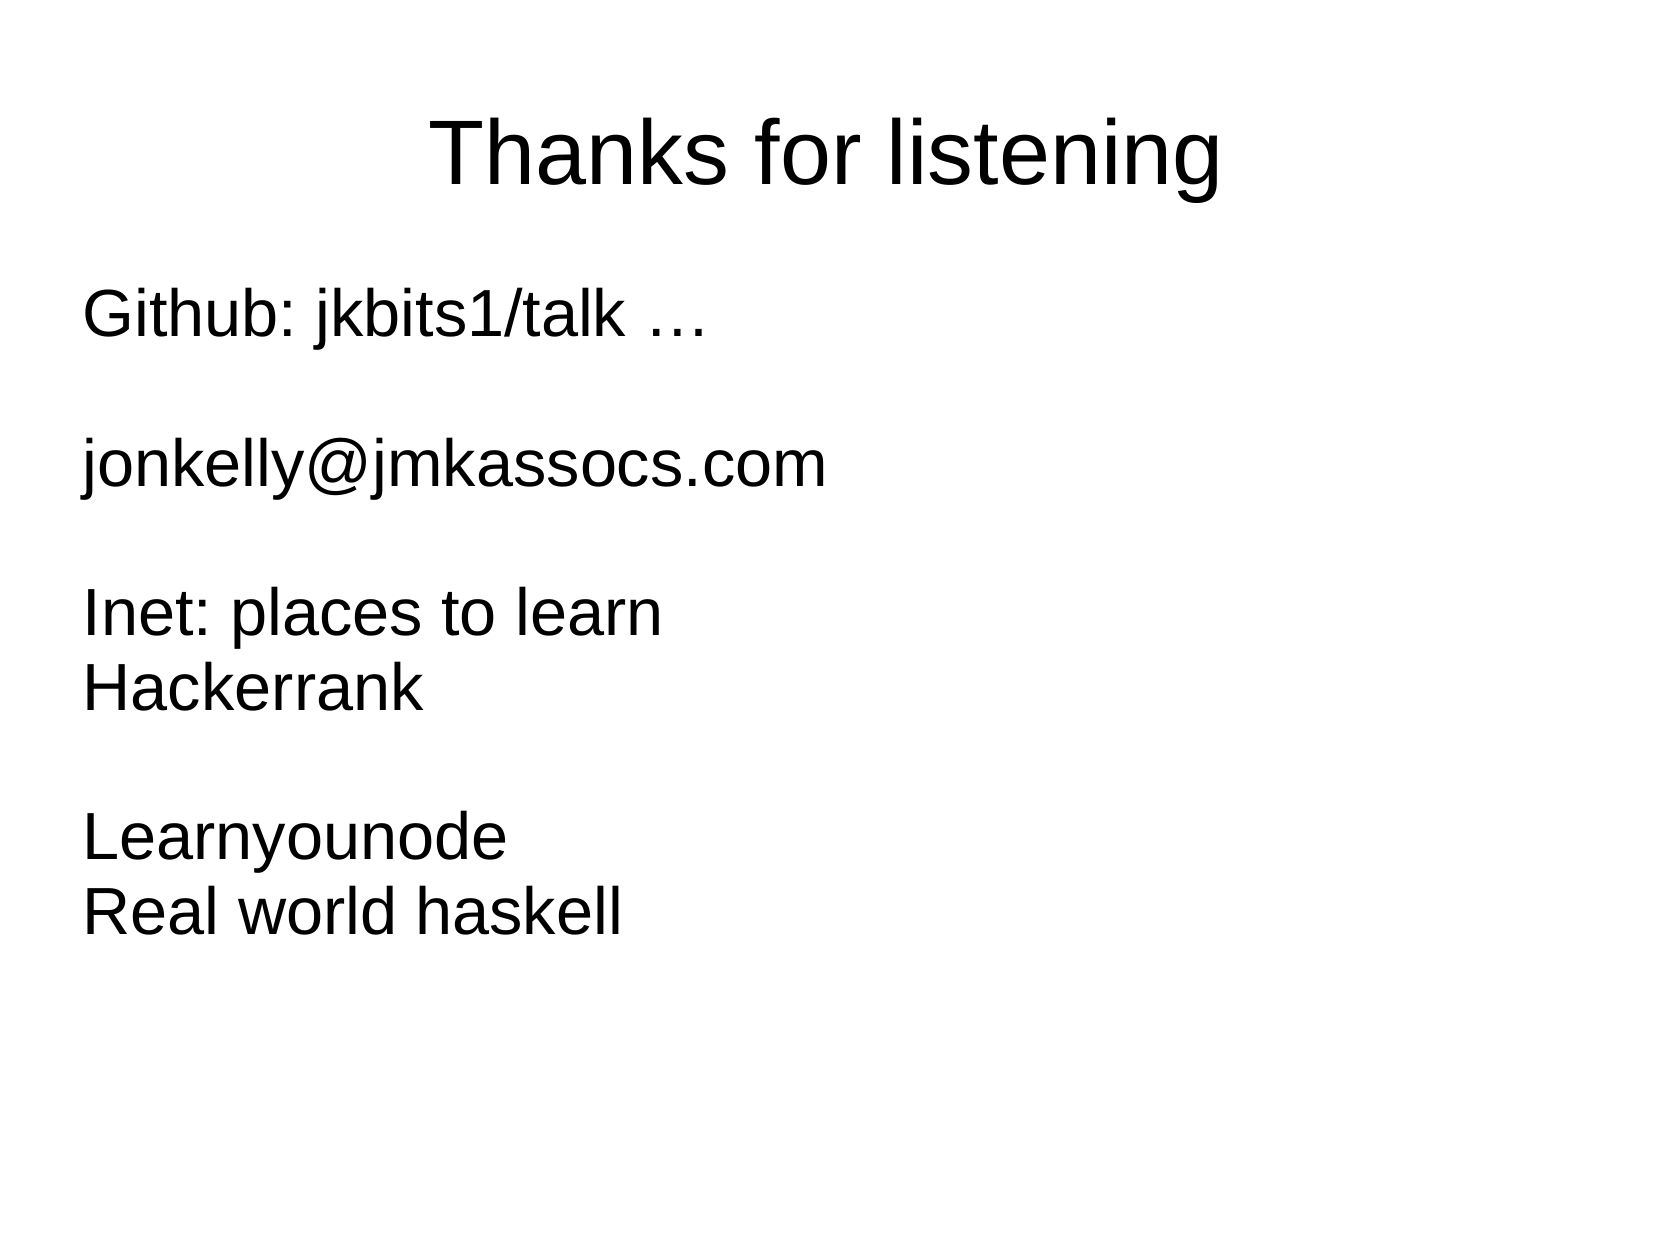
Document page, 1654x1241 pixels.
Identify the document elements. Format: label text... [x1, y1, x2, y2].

title Thanks for listening [82, 49, 1571, 201]
subtitle Github: jkbits1/talk … jonkelly@jmkassocs.com Inet: places to learn Hackerrank Learnyounode Real world haskell [82, 201, 1571, 1099]
